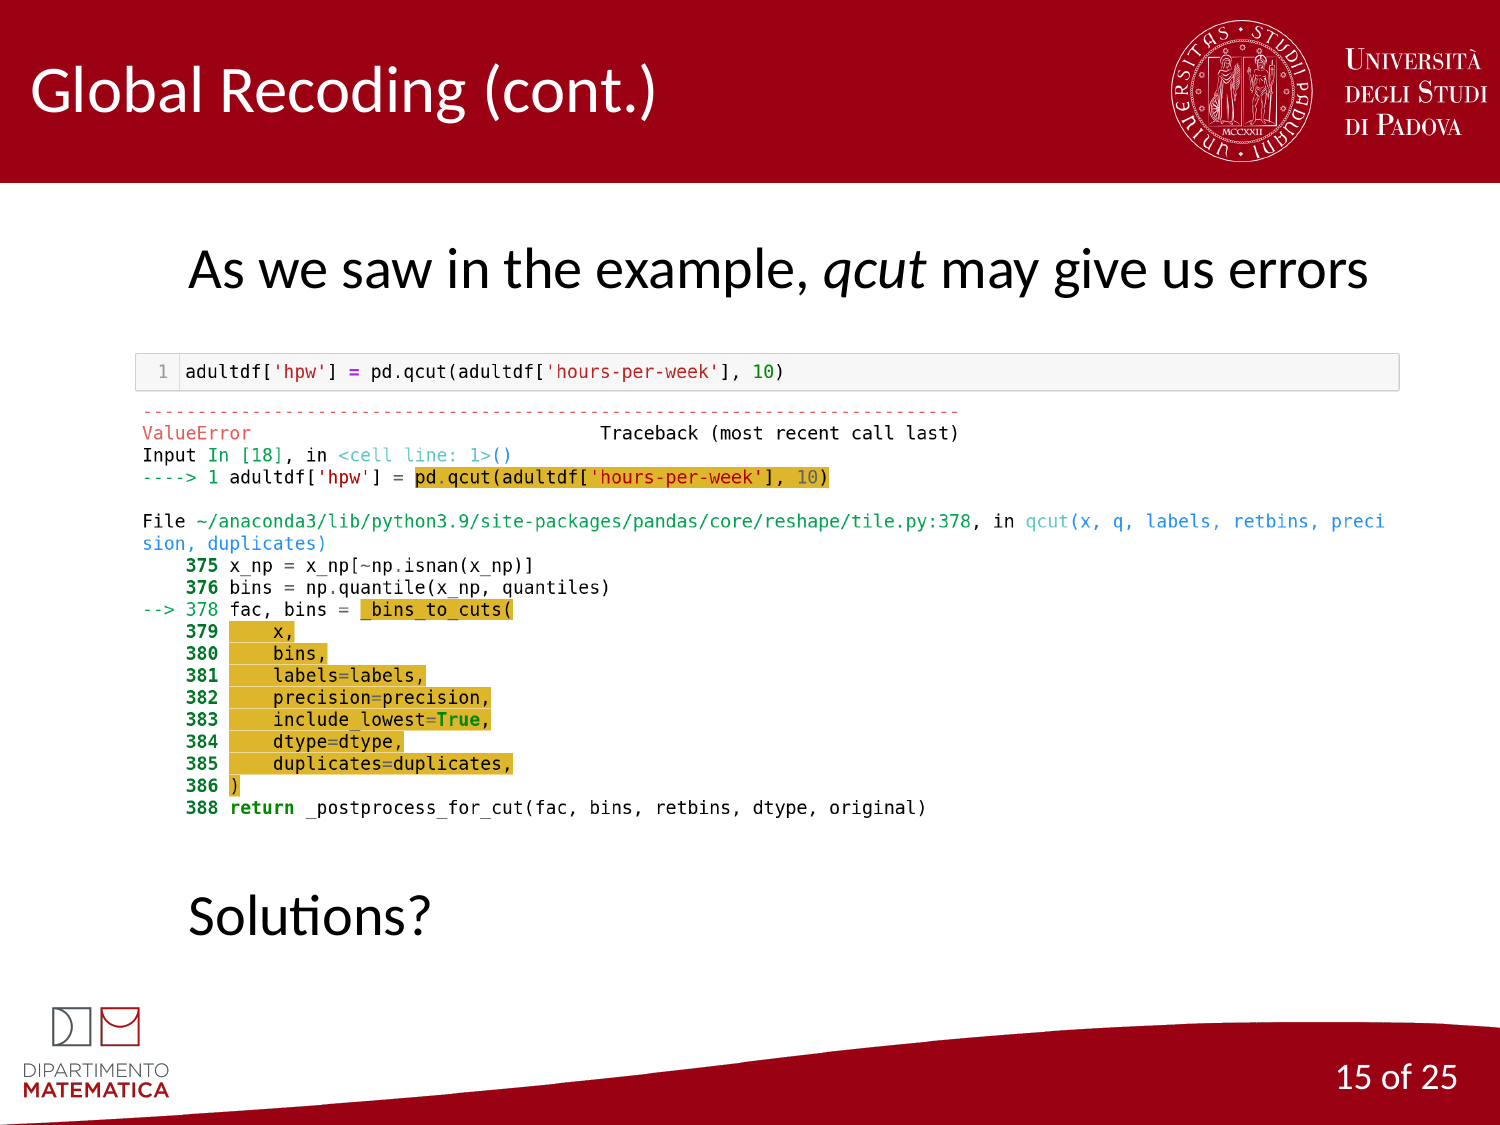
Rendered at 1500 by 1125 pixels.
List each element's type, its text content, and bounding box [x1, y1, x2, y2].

list As we saw in the example, qcut may give us errors Solutions? [102, 230, 1397, 315]
picture [1171, 20, 1487, 162]
title Global Recoding (cont.) [0, 0, 1159, 183]
picture [128, 344, 1411, 826]
picture [0, 1007, 1500, 1125]
slide_number <number> of 25 [1136, 1044, 1474, 1104]
